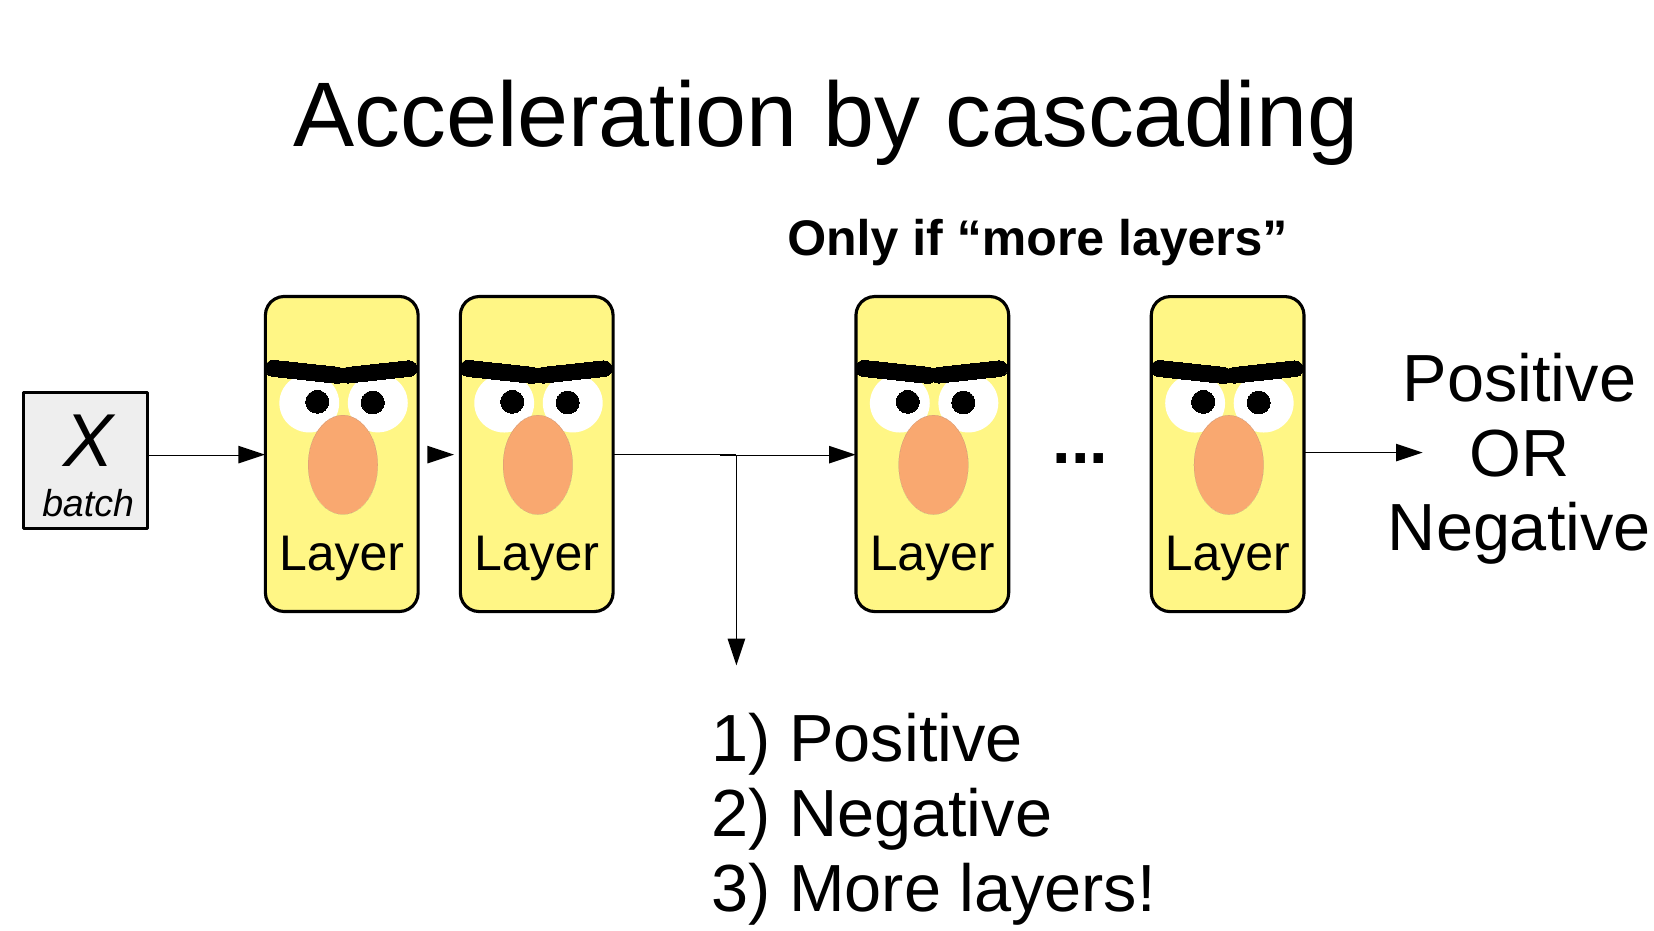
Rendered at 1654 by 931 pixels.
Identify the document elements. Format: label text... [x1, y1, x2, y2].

text_box Layer [818, 518, 1047, 601]
text_box [462, 601, 612, 612]
text_box Layer [1113, 518, 1342, 601]
subtitle Positive OR Negative [1373, 340, 1654, 566]
text_box X batch [2, 390, 174, 574]
text_box [267, 601, 417, 612]
text_box [855, 296, 1009, 518]
text_box [264, 296, 419, 518]
title Acceleration by cascading [82, 37, 1571, 193]
text_box 1) Positive 2) Negative 3) More layers! [711, 701, 1187, 926]
text_box ... [1038, 395, 1199, 486]
text_box [1153, 601, 1303, 612]
text_box [1150, 296, 1305, 518]
text_box Only if “more layers” [707, 203, 1368, 386]
text_box Layer [227, 518, 422, 601]
text_box Layer [422, 518, 651, 601]
text_box [857, 601, 1007, 612]
text_box [459, 296, 614, 518]
